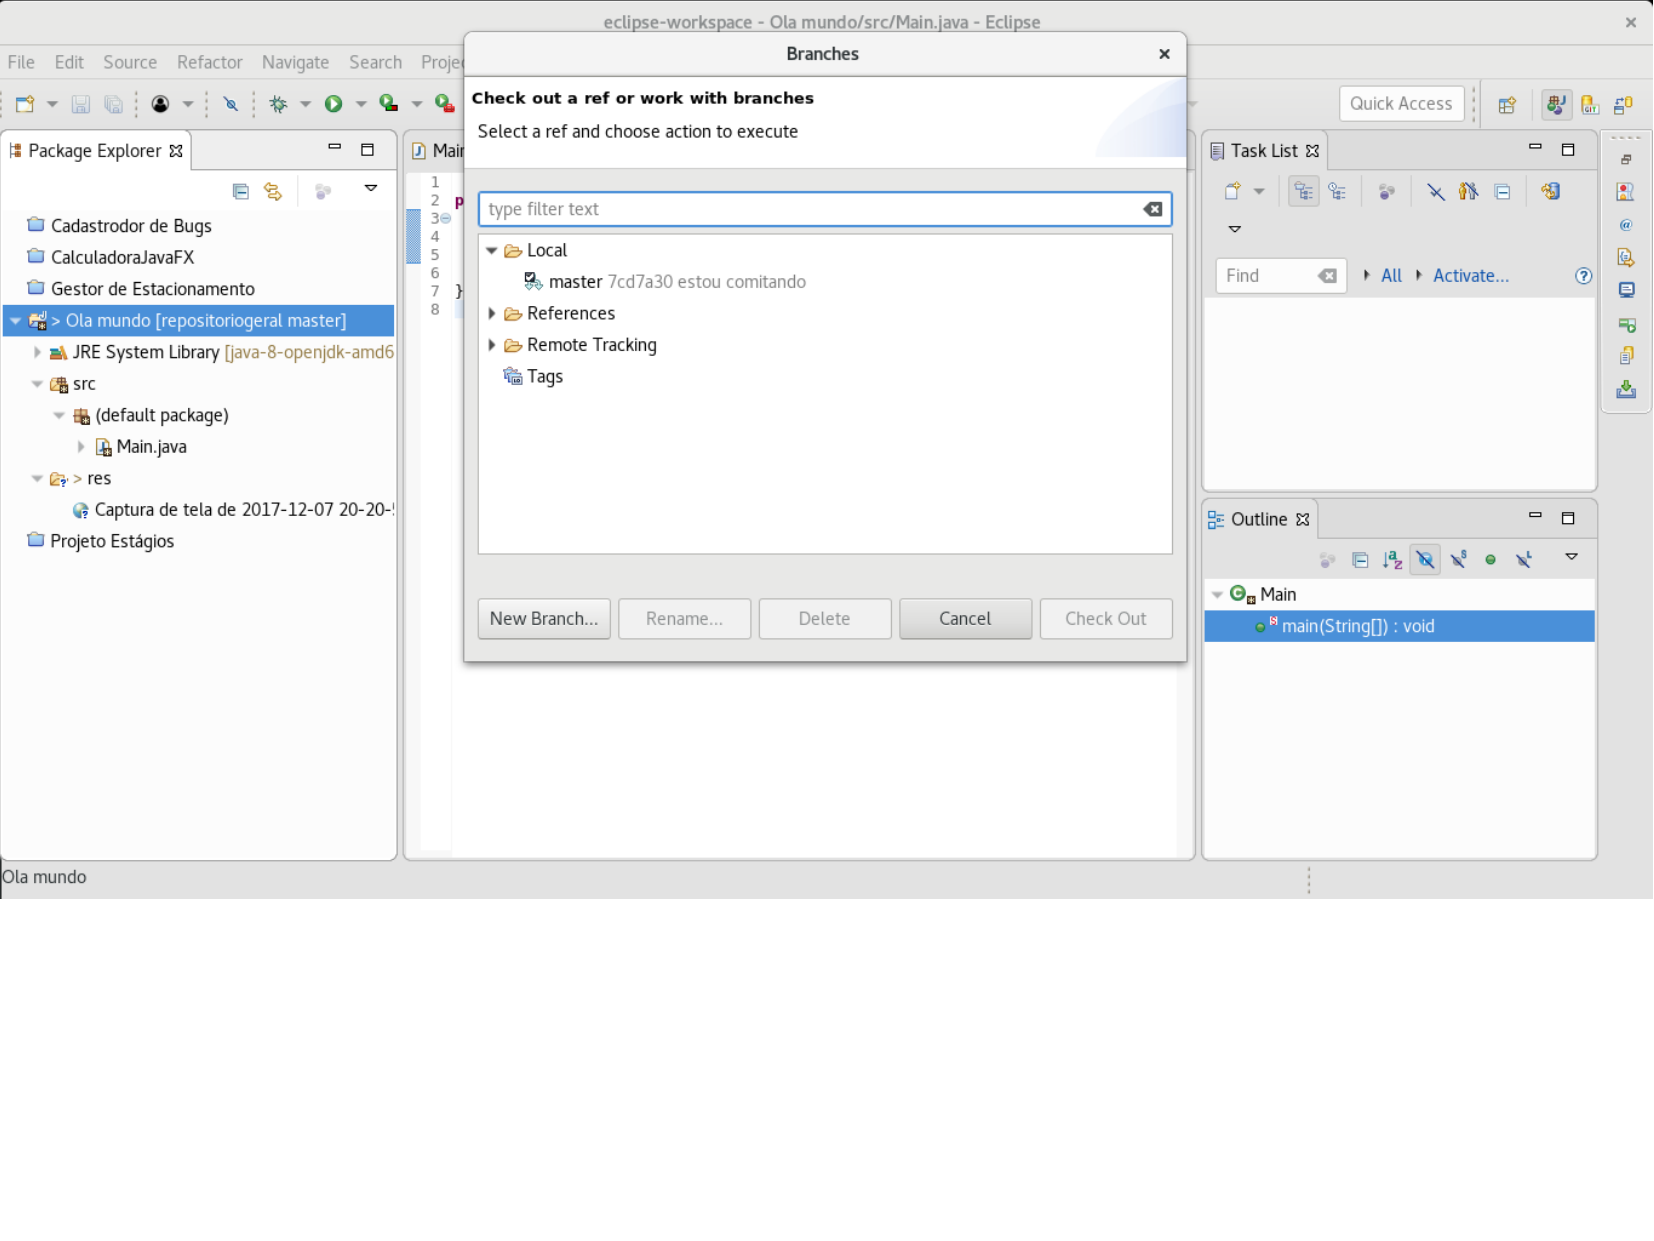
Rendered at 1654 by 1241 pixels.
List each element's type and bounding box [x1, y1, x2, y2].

picture [0, 0, 1653, 899]
